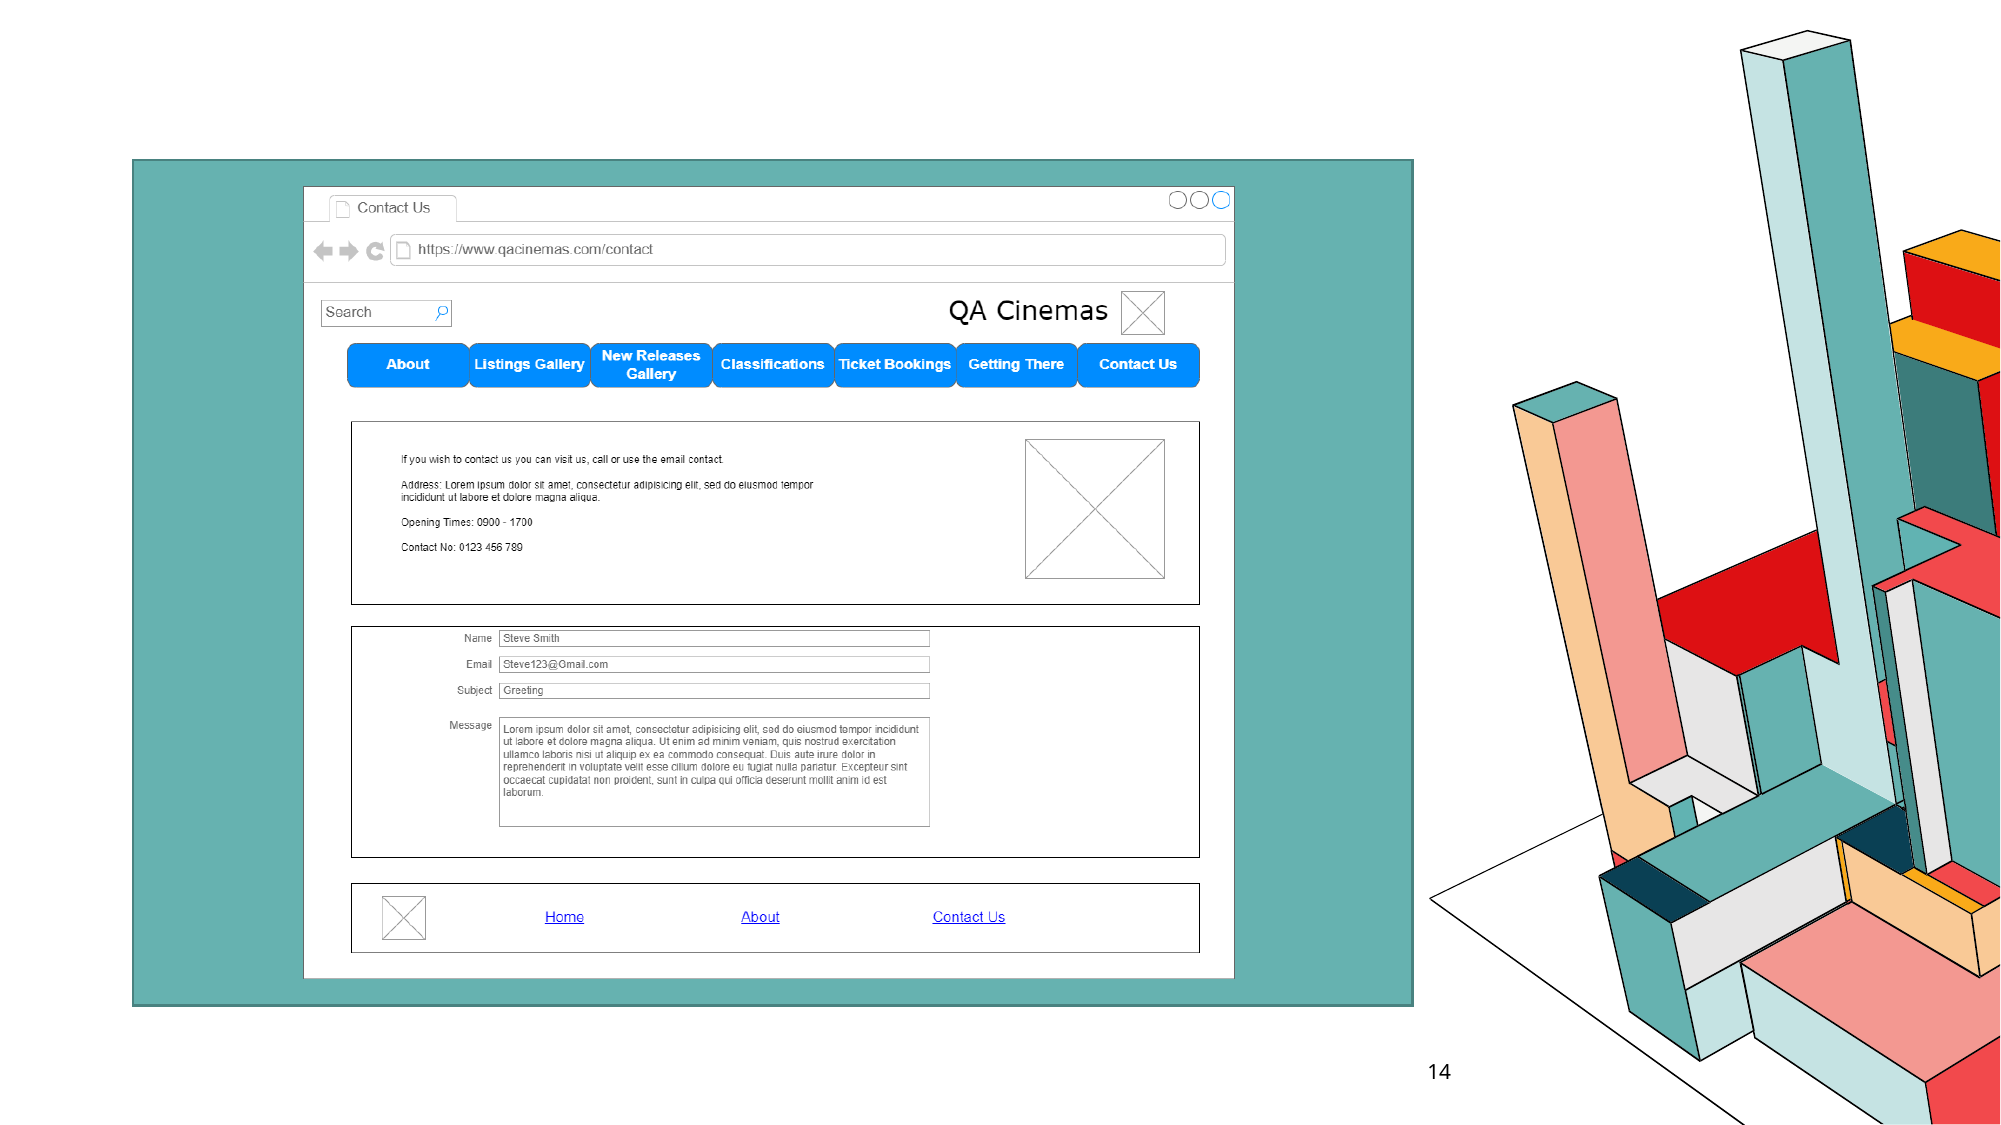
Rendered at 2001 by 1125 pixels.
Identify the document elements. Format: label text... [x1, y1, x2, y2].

text_box [133, 160, 1412, 1005]
picture [303, 186, 1243, 979]
text_box 9 [1412, 1042, 1863, 1103]
